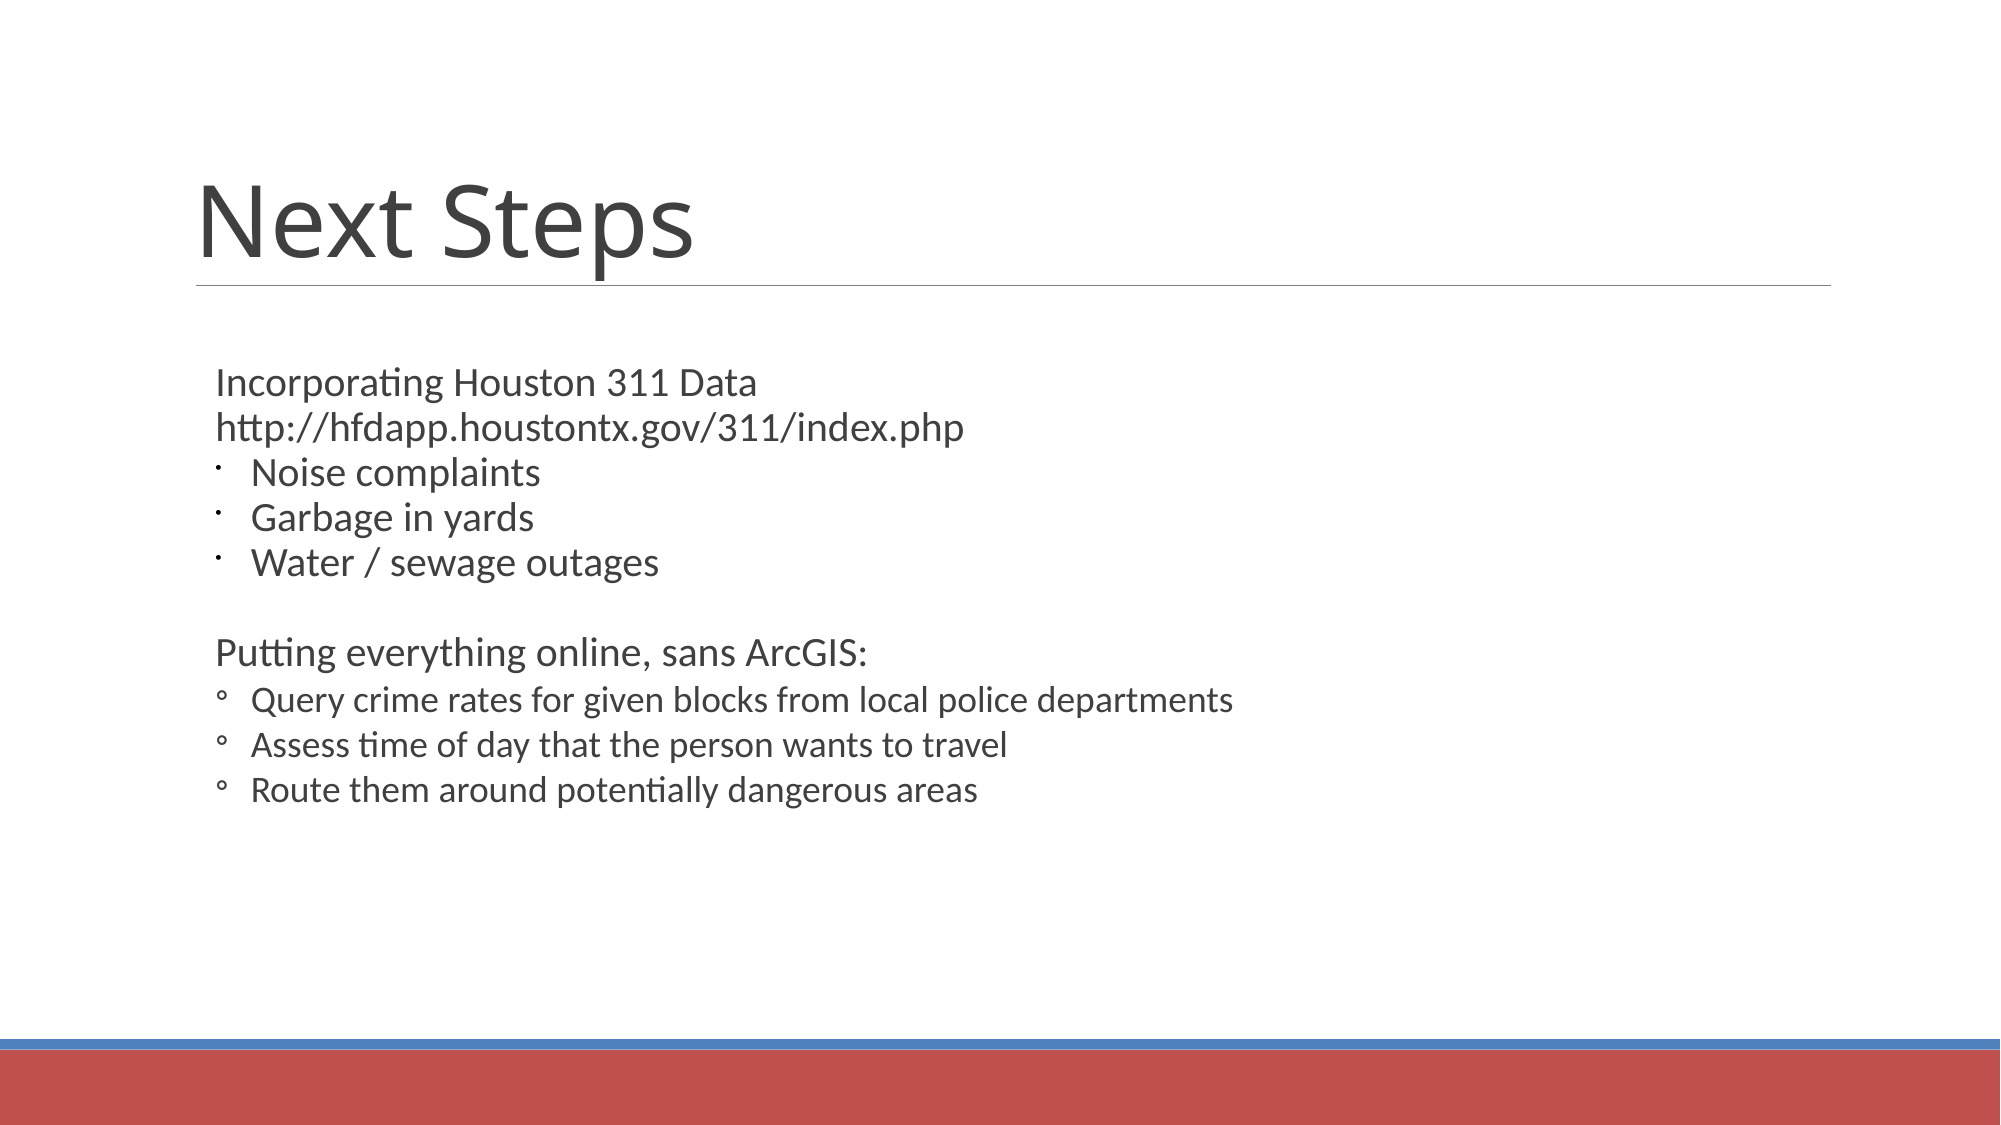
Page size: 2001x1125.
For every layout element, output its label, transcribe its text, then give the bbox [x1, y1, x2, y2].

text_box Incorporating Houston 311 Data http://hfdapp.houstontx.gov/311/index.php Noise complaints Garbage in yards Water / sewage outages Putting everything online, sans ArcGIS: Query crime rates for given blocks from local police departments Assess time of day that the person wants to travel Route them around potentially dangerous areas [180, 302, 1830, 963]
text_box Next Steps [180, 47, 1830, 285]
